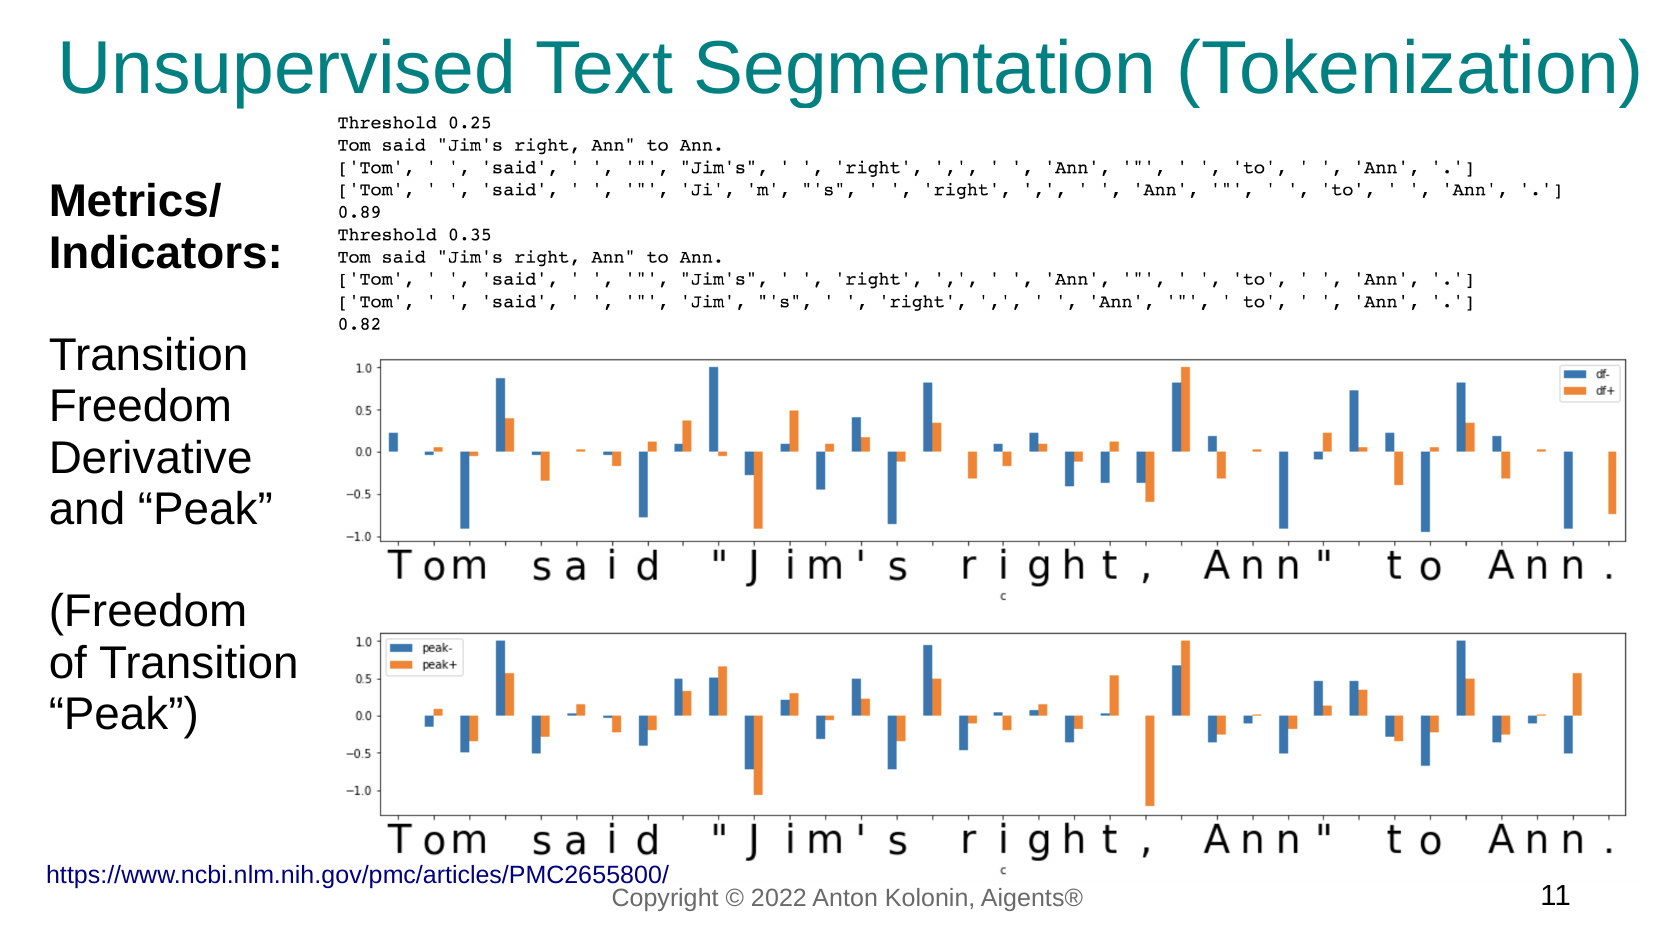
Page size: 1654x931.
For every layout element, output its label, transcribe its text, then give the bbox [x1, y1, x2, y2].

text_box https://www.ncbi.nlm.nih.gov/pmc/articles/PMC2655800/ [31, 853, 791, 901]
picture [326, 108, 1641, 885]
text_box Unsupervised Text Segmentation (Tokenization) [0, 0, 1653, 135]
text_box Metrics/ Indicators: Transition Freedom Derivative and “Peak” (Freedom of Transition “Peak”) [33, 167, 314, 853]
